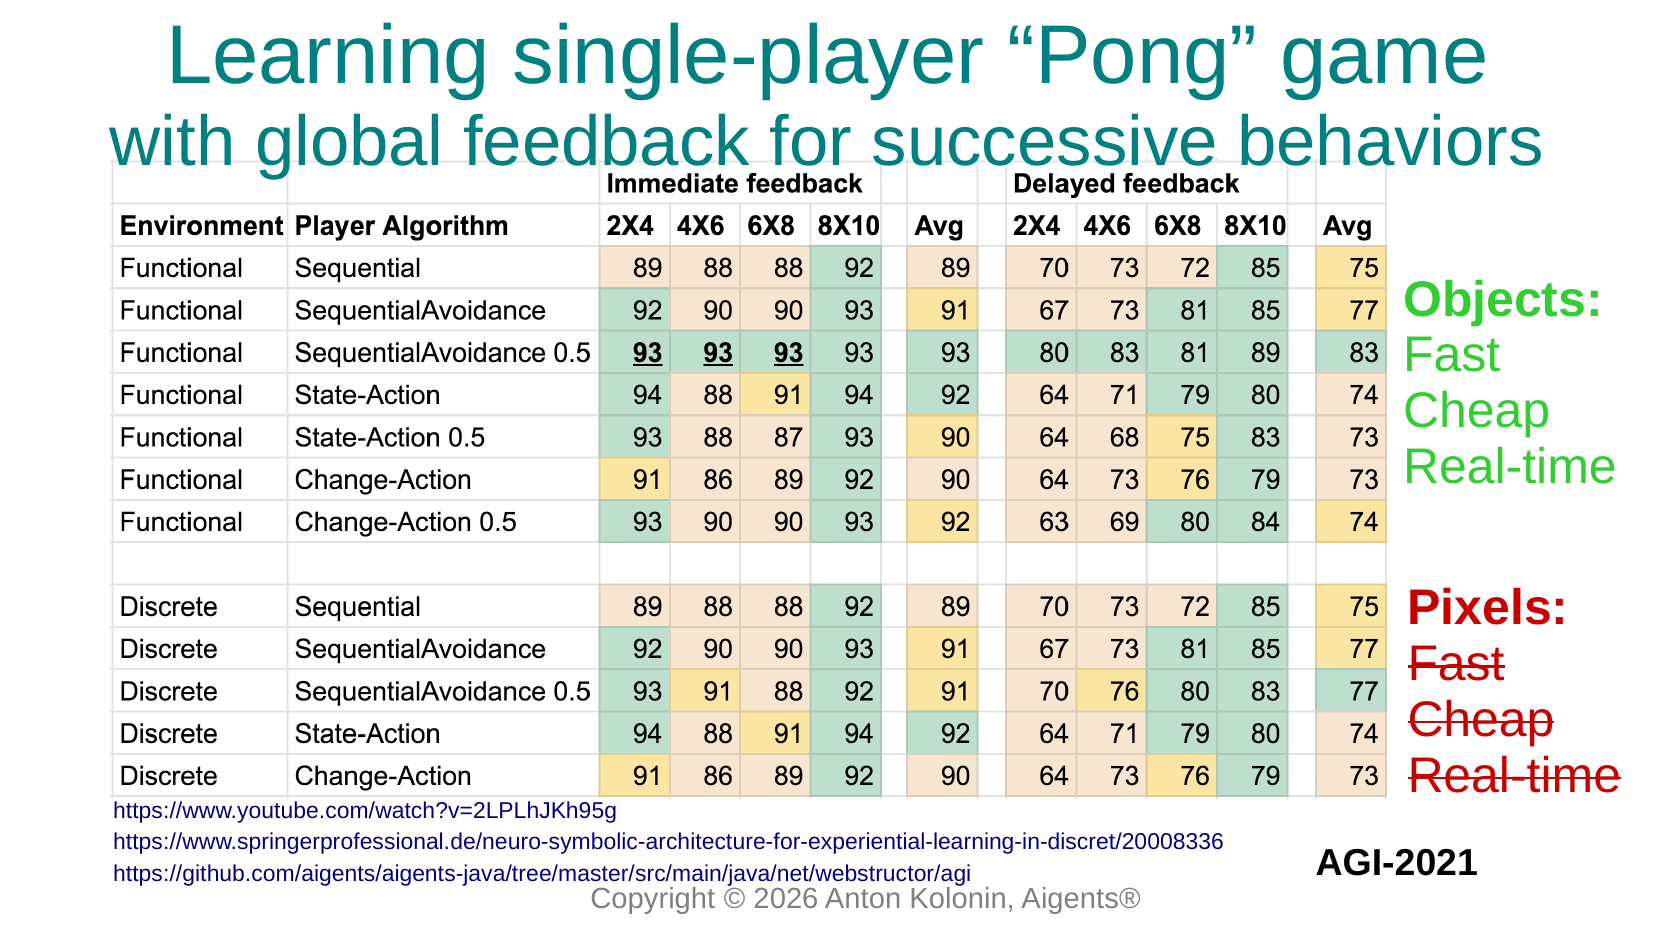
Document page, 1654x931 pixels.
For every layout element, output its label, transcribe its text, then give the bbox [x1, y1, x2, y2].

text_box AGI-2021 [1300, 834, 1494, 892]
text_box Objects: Fast Cheap Real-time [1388, 263, 1632, 502]
text_box https://www.youtube.com/watch?v=2LPLhJKh95g https://www.springerprofessional.de/neuro-symbolic-architecture-for-experiential-learning-in-discret/20008336 https://github.com/aigents/aigents-java/tree/master/src/main/java/net/webstructor/agi [98, 790, 1241, 902]
text_box Learning single-player “Pong” game with global feedback for successive behaviors [0, 0, 1654, 200]
picture [110, 200, 1387, 799]
text_box Pixels: Fast Cheap Real-time [1392, 572, 1637, 811]
